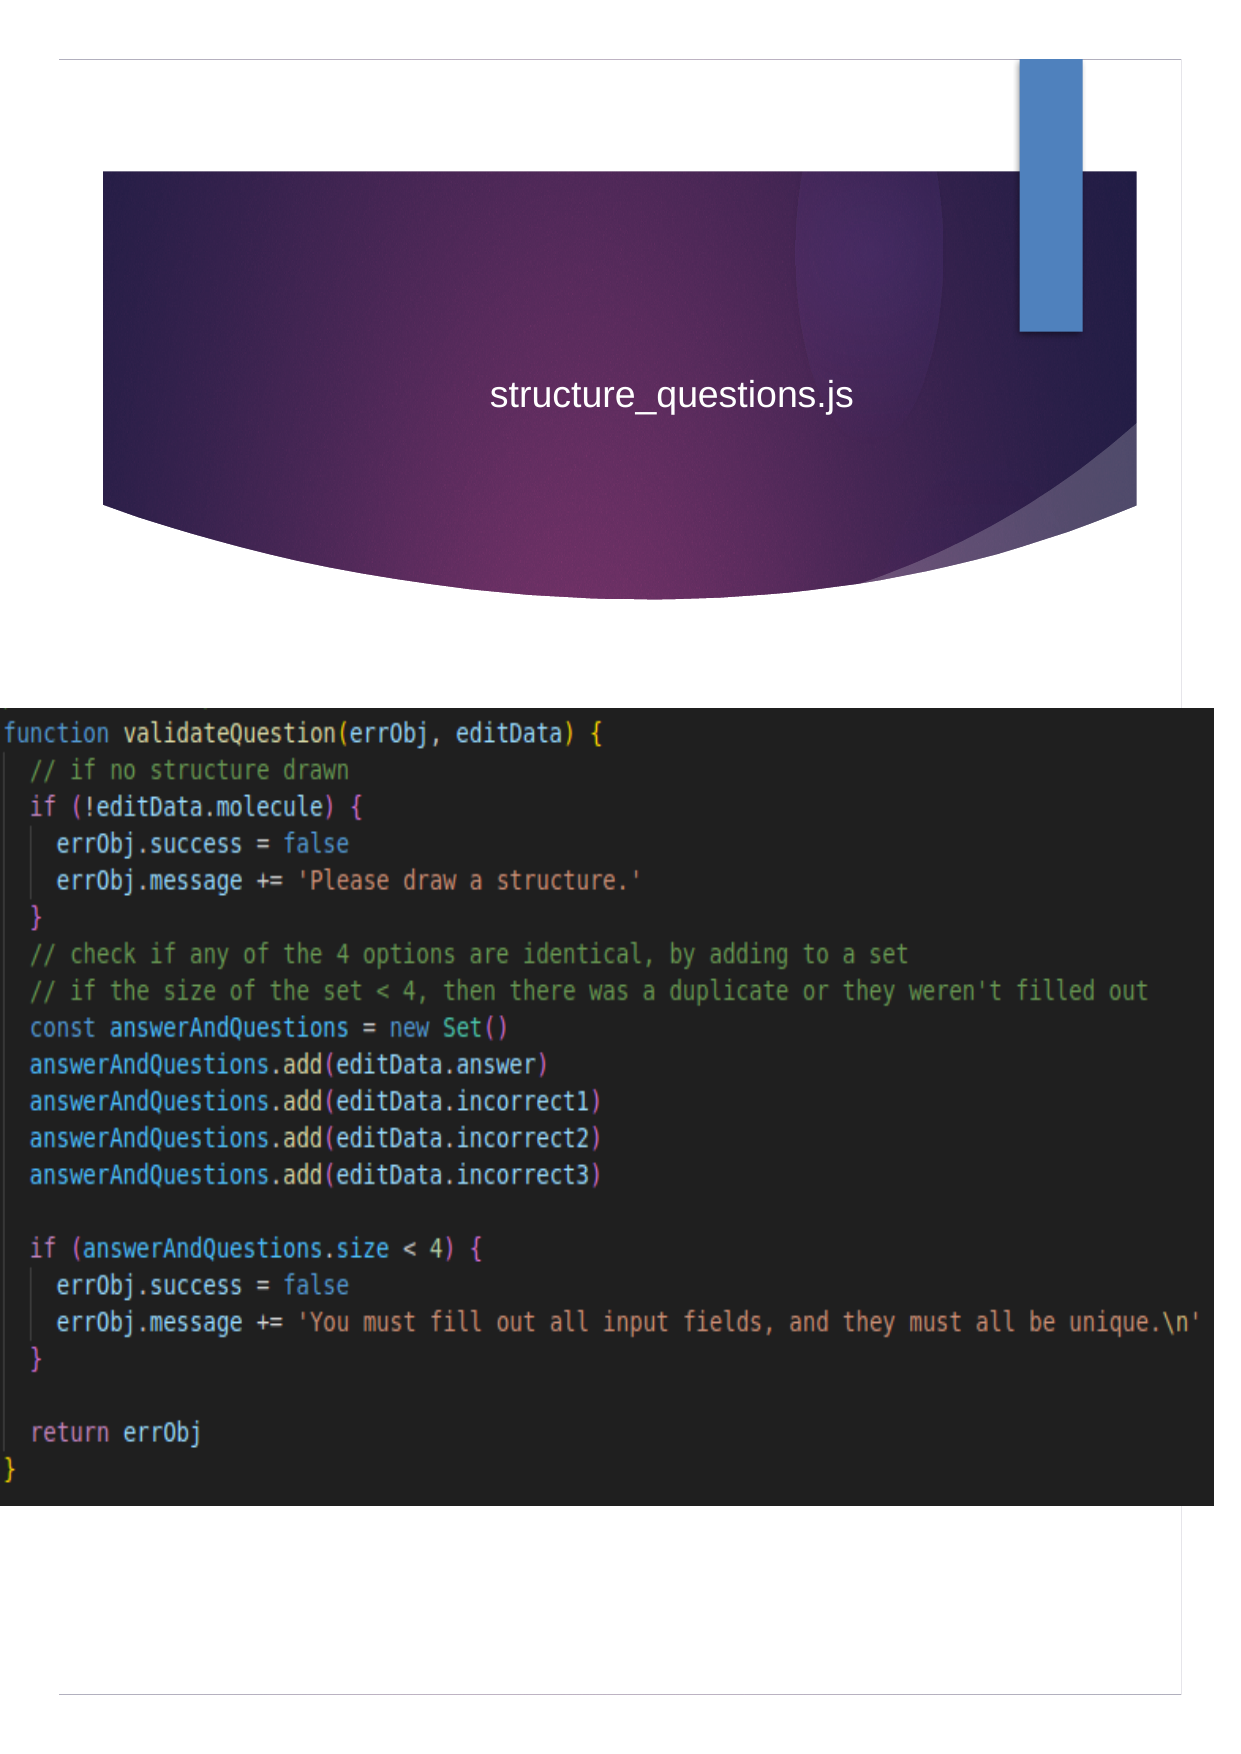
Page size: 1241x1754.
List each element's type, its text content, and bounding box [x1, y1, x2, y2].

picture [103, 172, 1136, 599]
picture [0, 708, 1214, 1506]
text_box structure_questions.js [475, 362, 886, 463]
